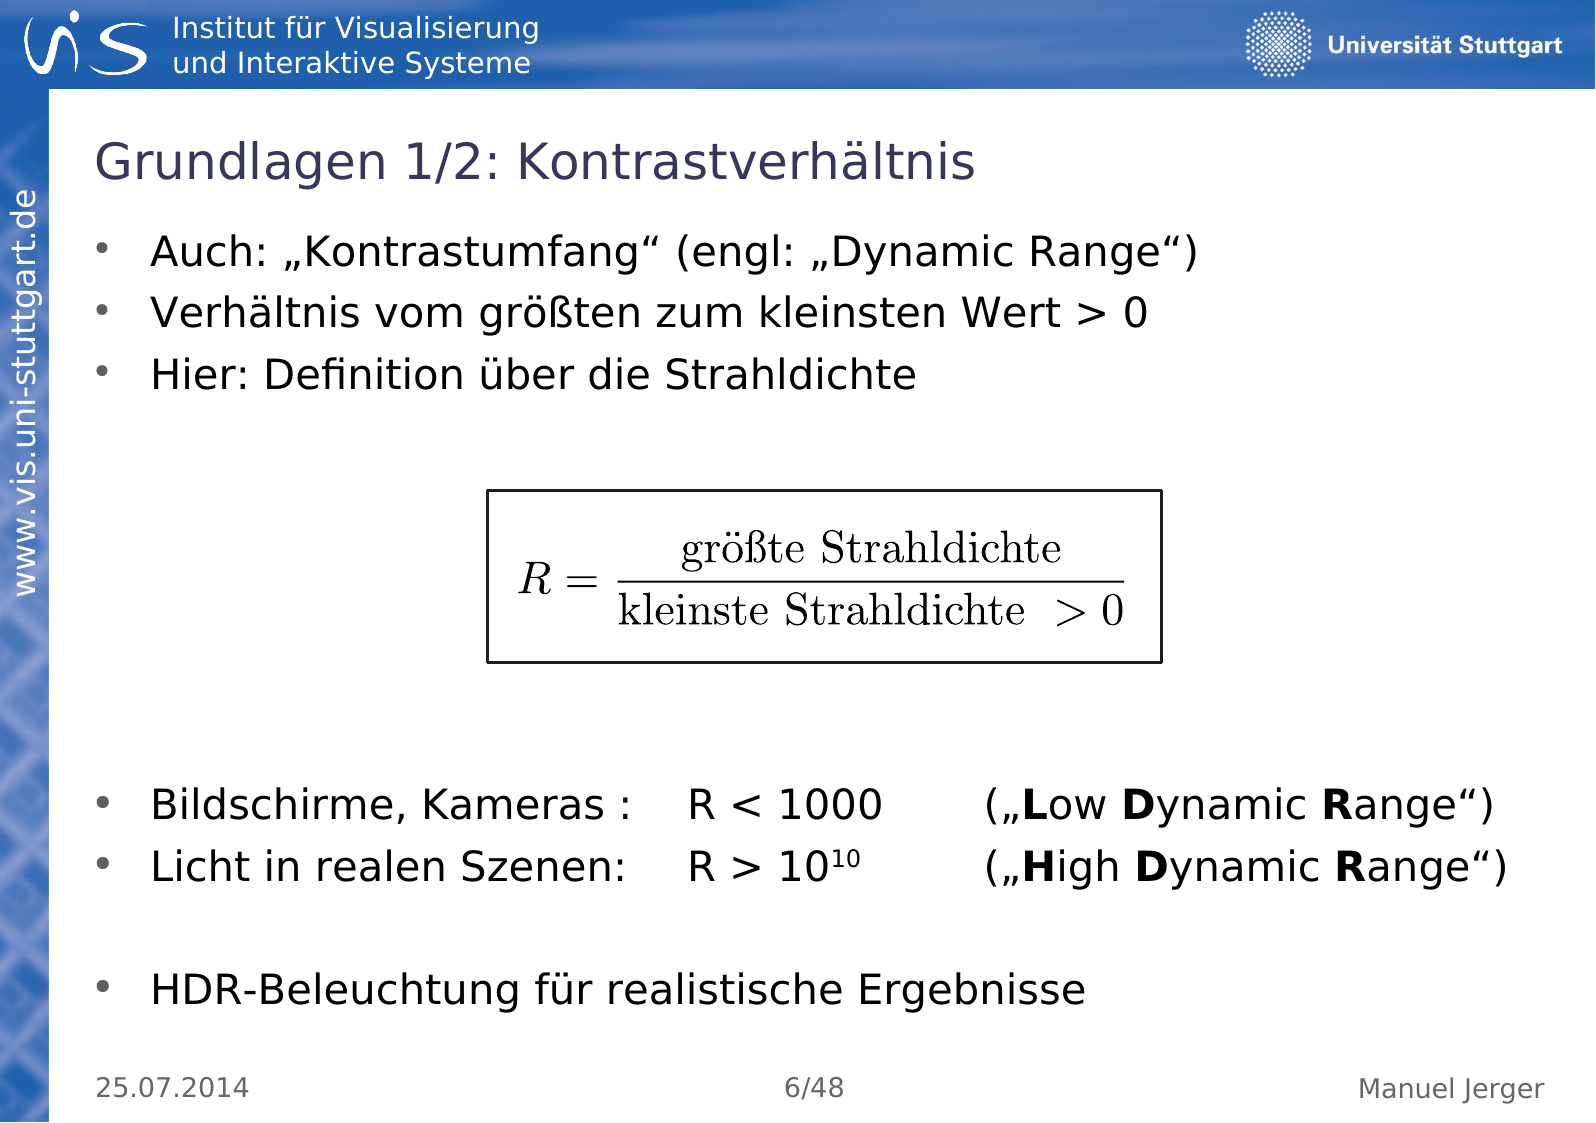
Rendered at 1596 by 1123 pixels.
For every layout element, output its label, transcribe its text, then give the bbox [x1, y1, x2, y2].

title Grundlagen 1/2: Kontrastverhältnis [94, 117, 1534, 201]
picture [24, 0, 1596, 89]
text_box [516, 529, 1125, 627]
list Auch: „Kontrastumfang“ (engl: „Dynamic Range“) Verhältnis vom größten zum kleinsten Wert > 0 Hier: Definition über die Strahldichte Bildschirme, Kameras : R < 1000 („Low Dynamic Range“) Licht in realen Szenen: R > 1010 („High Dynamic Range“) HDR-Beleuchtung für realistische Ergebnisse [94, 224, 1548, 1052]
picture [0, 0, 49, 1122]
